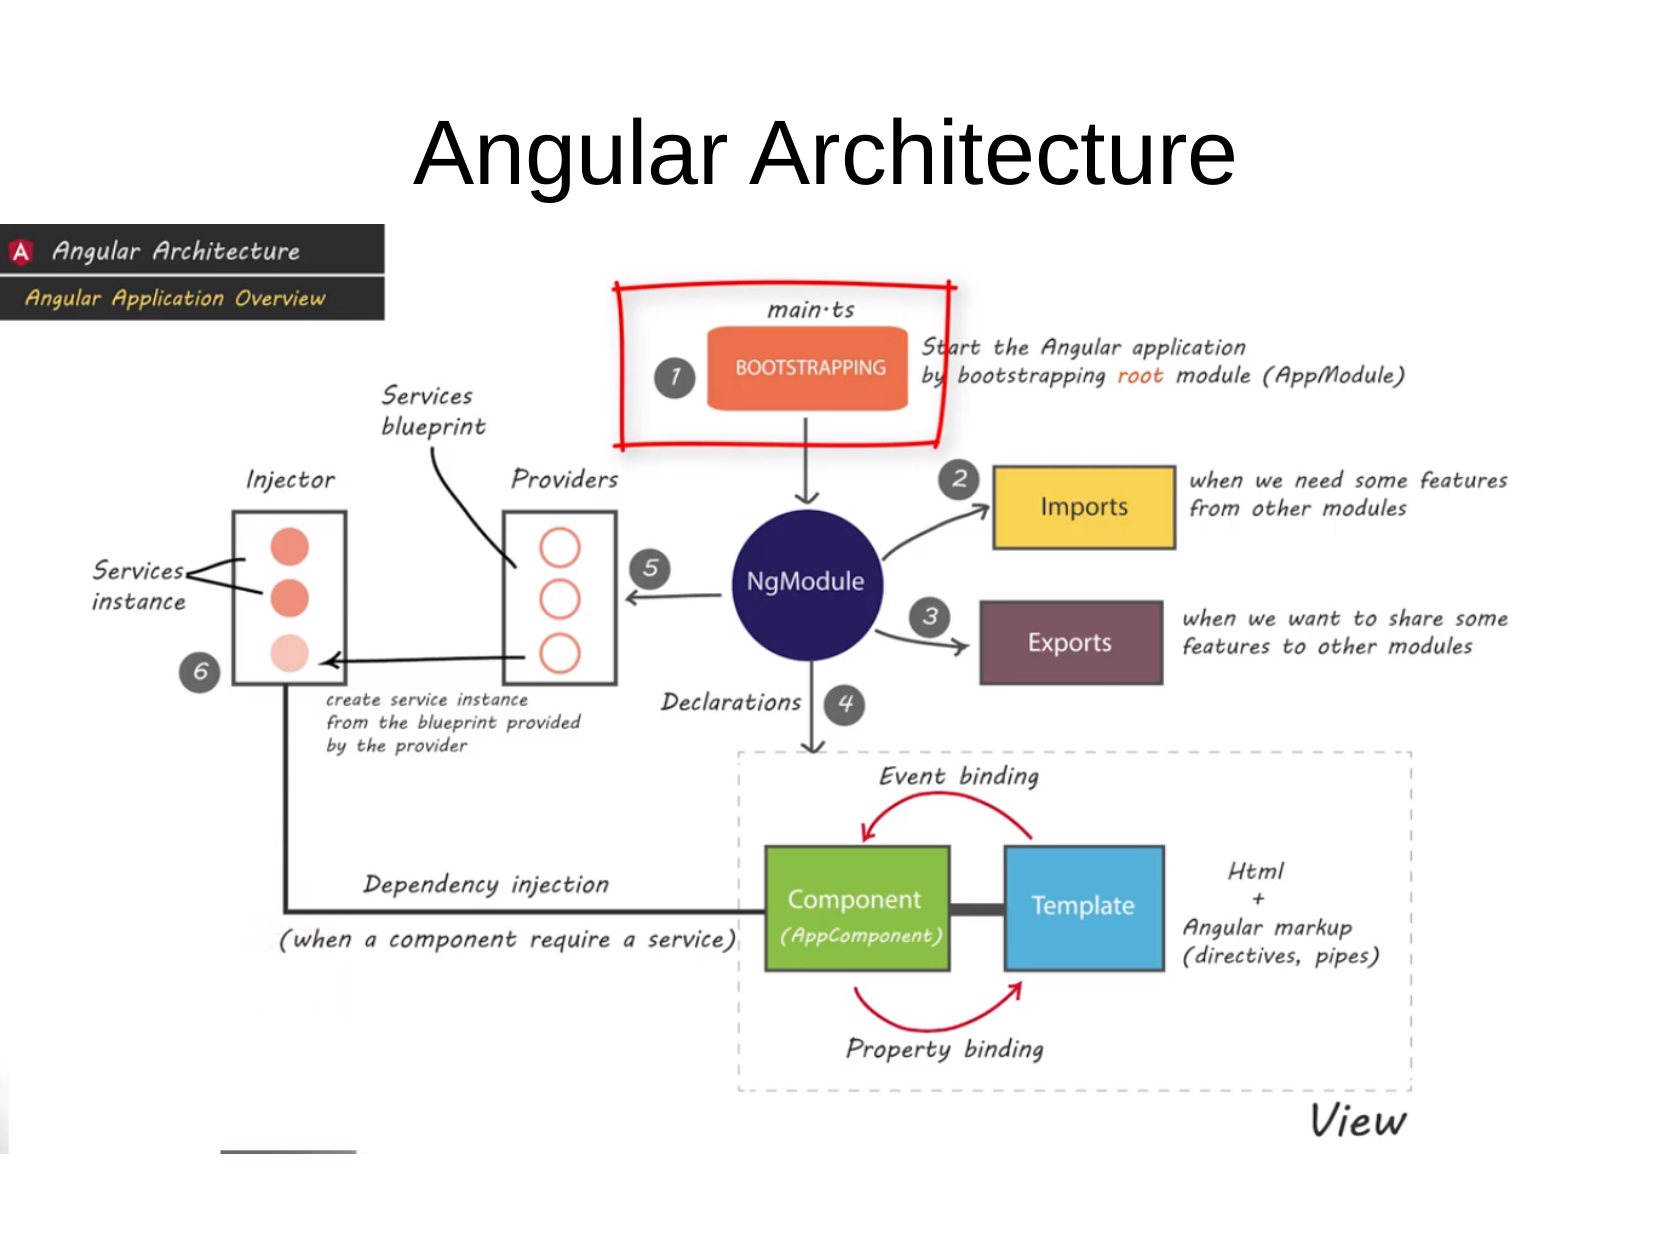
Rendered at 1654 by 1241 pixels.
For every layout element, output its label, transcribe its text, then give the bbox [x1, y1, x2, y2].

picture [0, 224, 1630, 1154]
title Angular Architecture [82, 49, 1571, 224]
